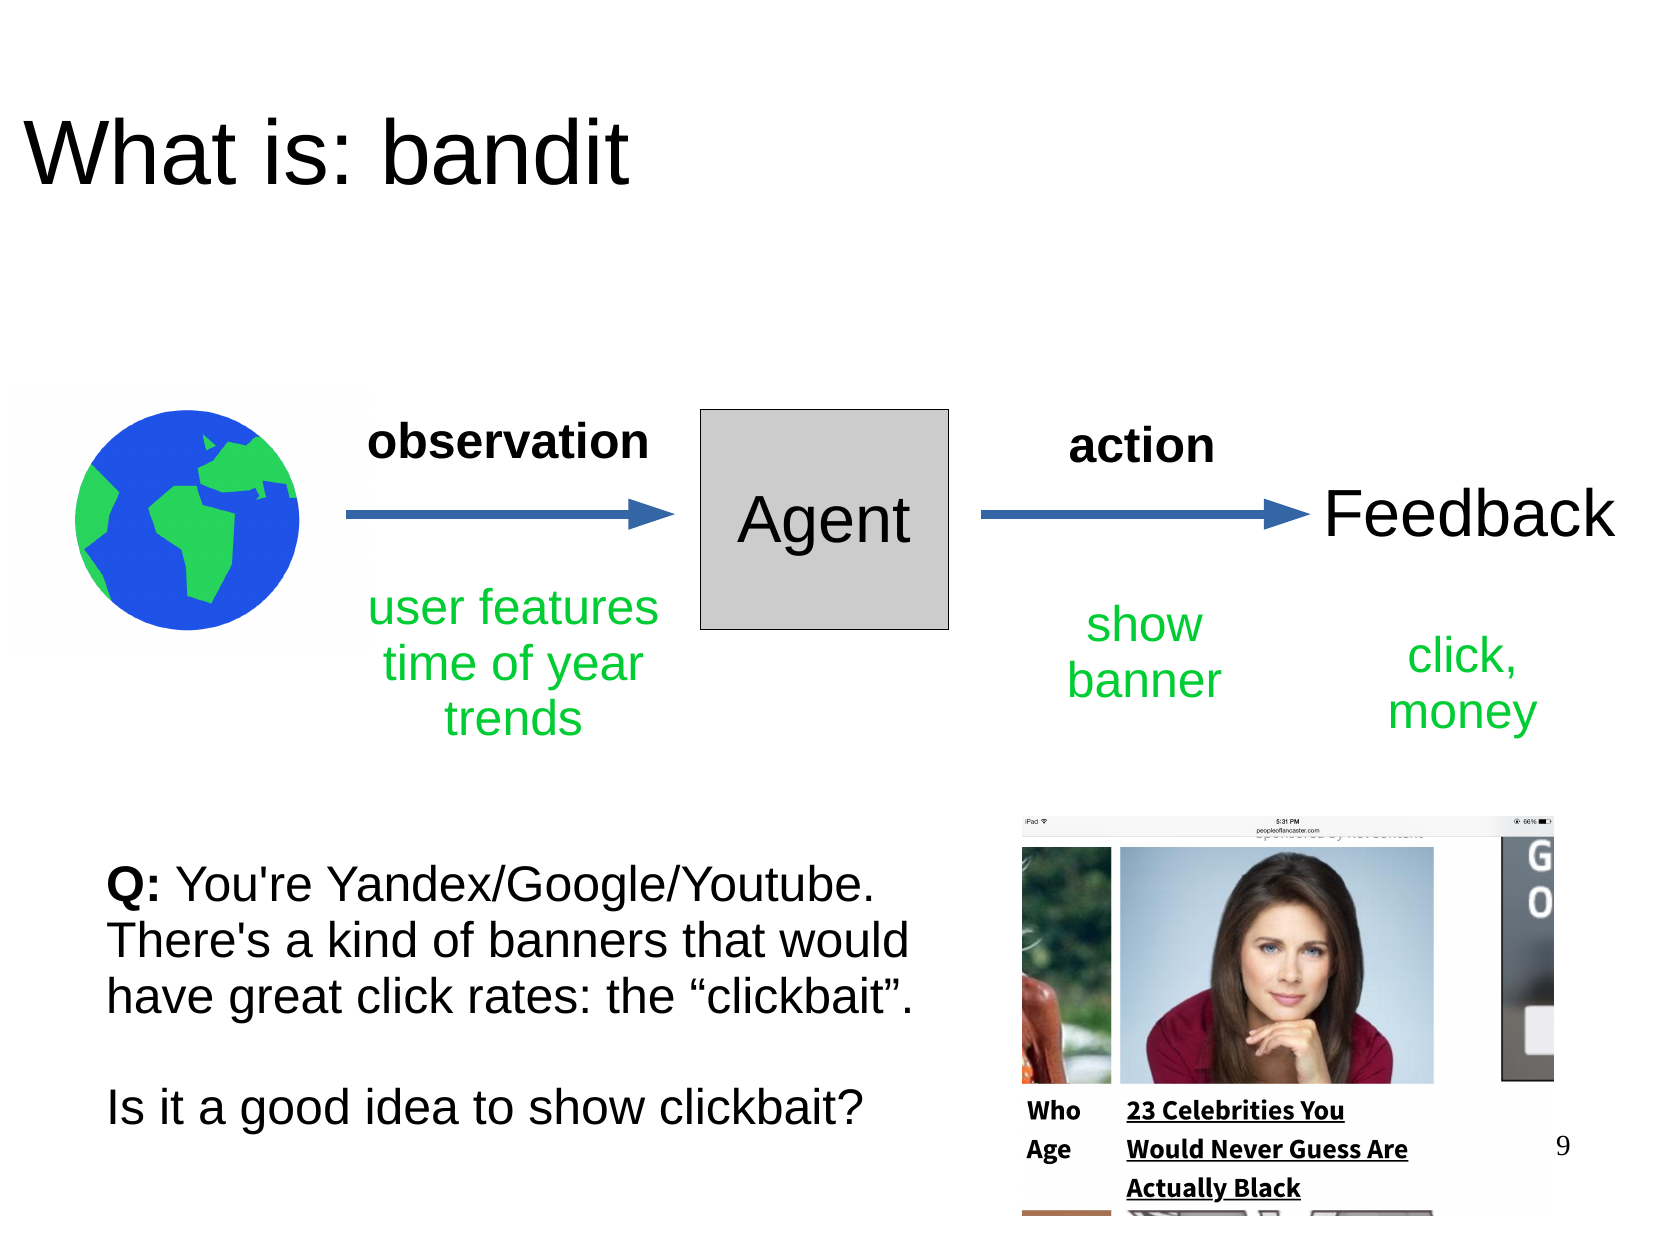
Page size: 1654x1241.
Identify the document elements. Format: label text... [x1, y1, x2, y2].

picture [4, 385, 370, 655]
picture [1022, 816, 1554, 1216]
text_box show banner [976, 589, 1327, 717]
text_box Agent [700, 409, 949, 630]
text_box click, money [1310, 619, 1615, 748]
text_box action [1053, 409, 1231, 481]
text_box user features time of year trends [338, 571, 689, 756]
text_box observation [352, 406, 666, 478]
title What is: bandit [23, 49, 1512, 257]
text_box Feedback [1259, 468, 1654, 559]
list [36, 781, 1336, 1241]
